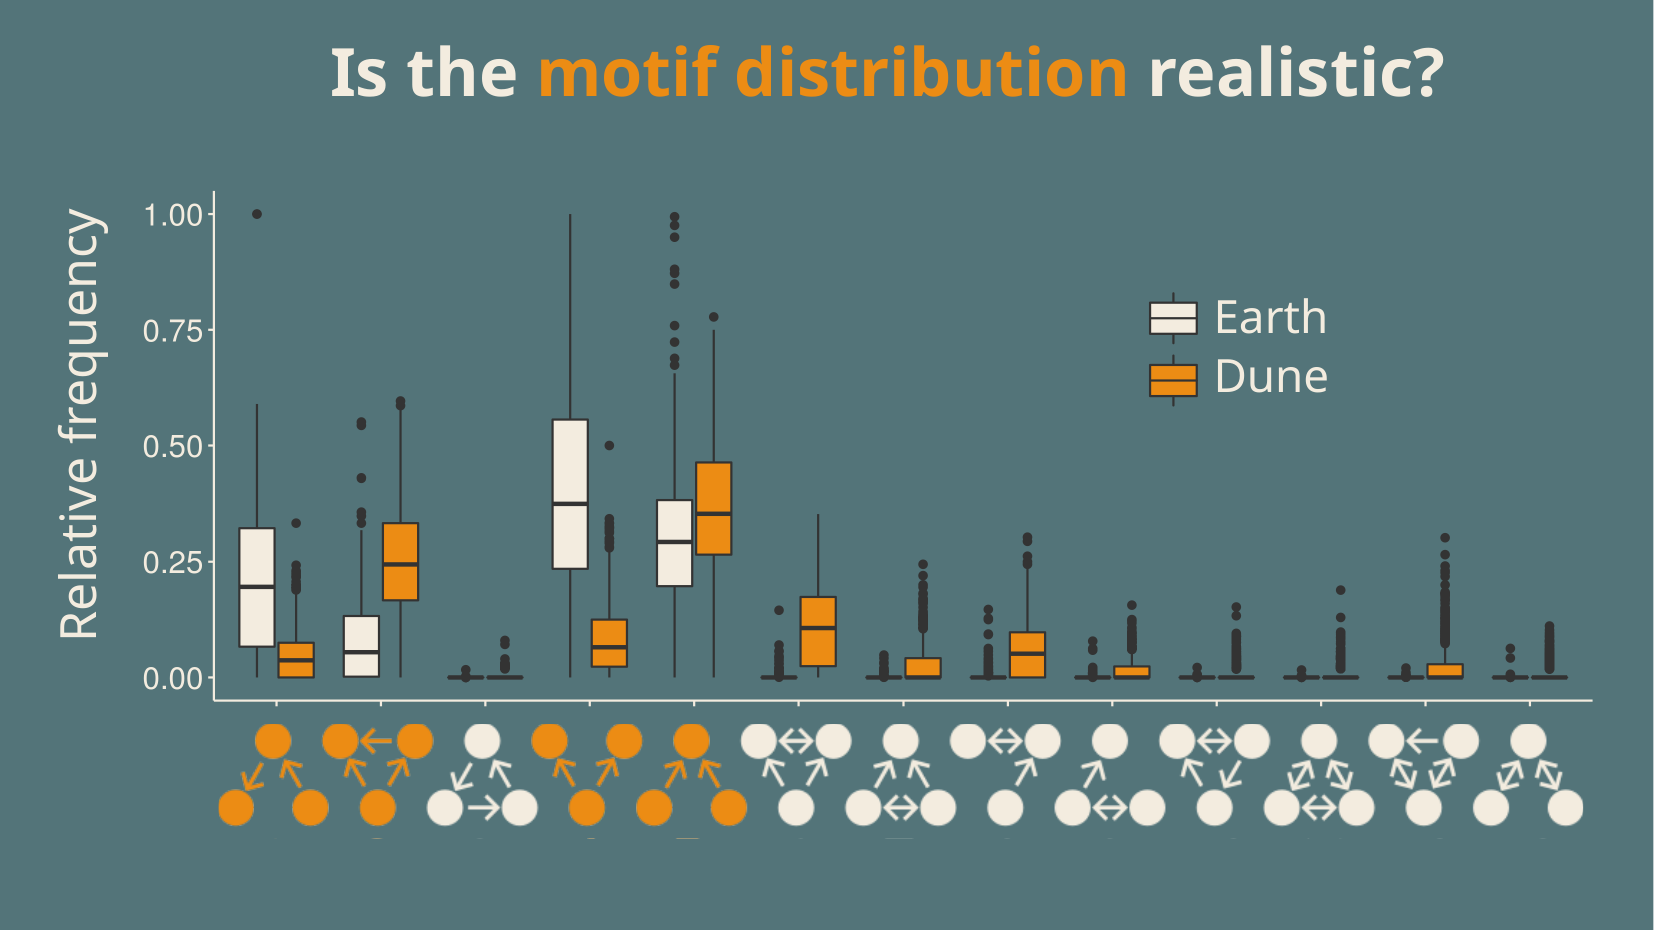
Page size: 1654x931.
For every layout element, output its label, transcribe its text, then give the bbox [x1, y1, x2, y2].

text_box [135, 708, 1601, 863]
picture [218, 724, 1584, 839]
text_box Is the motif distribution realistic? [315, 17, 1339, 121]
text_box Relative frequency [35, 218, 117, 658]
text_box Earth [1198, 277, 1337, 353]
picture [103, 179, 1604, 780]
text_box Dune [1198, 336, 1334, 412]
